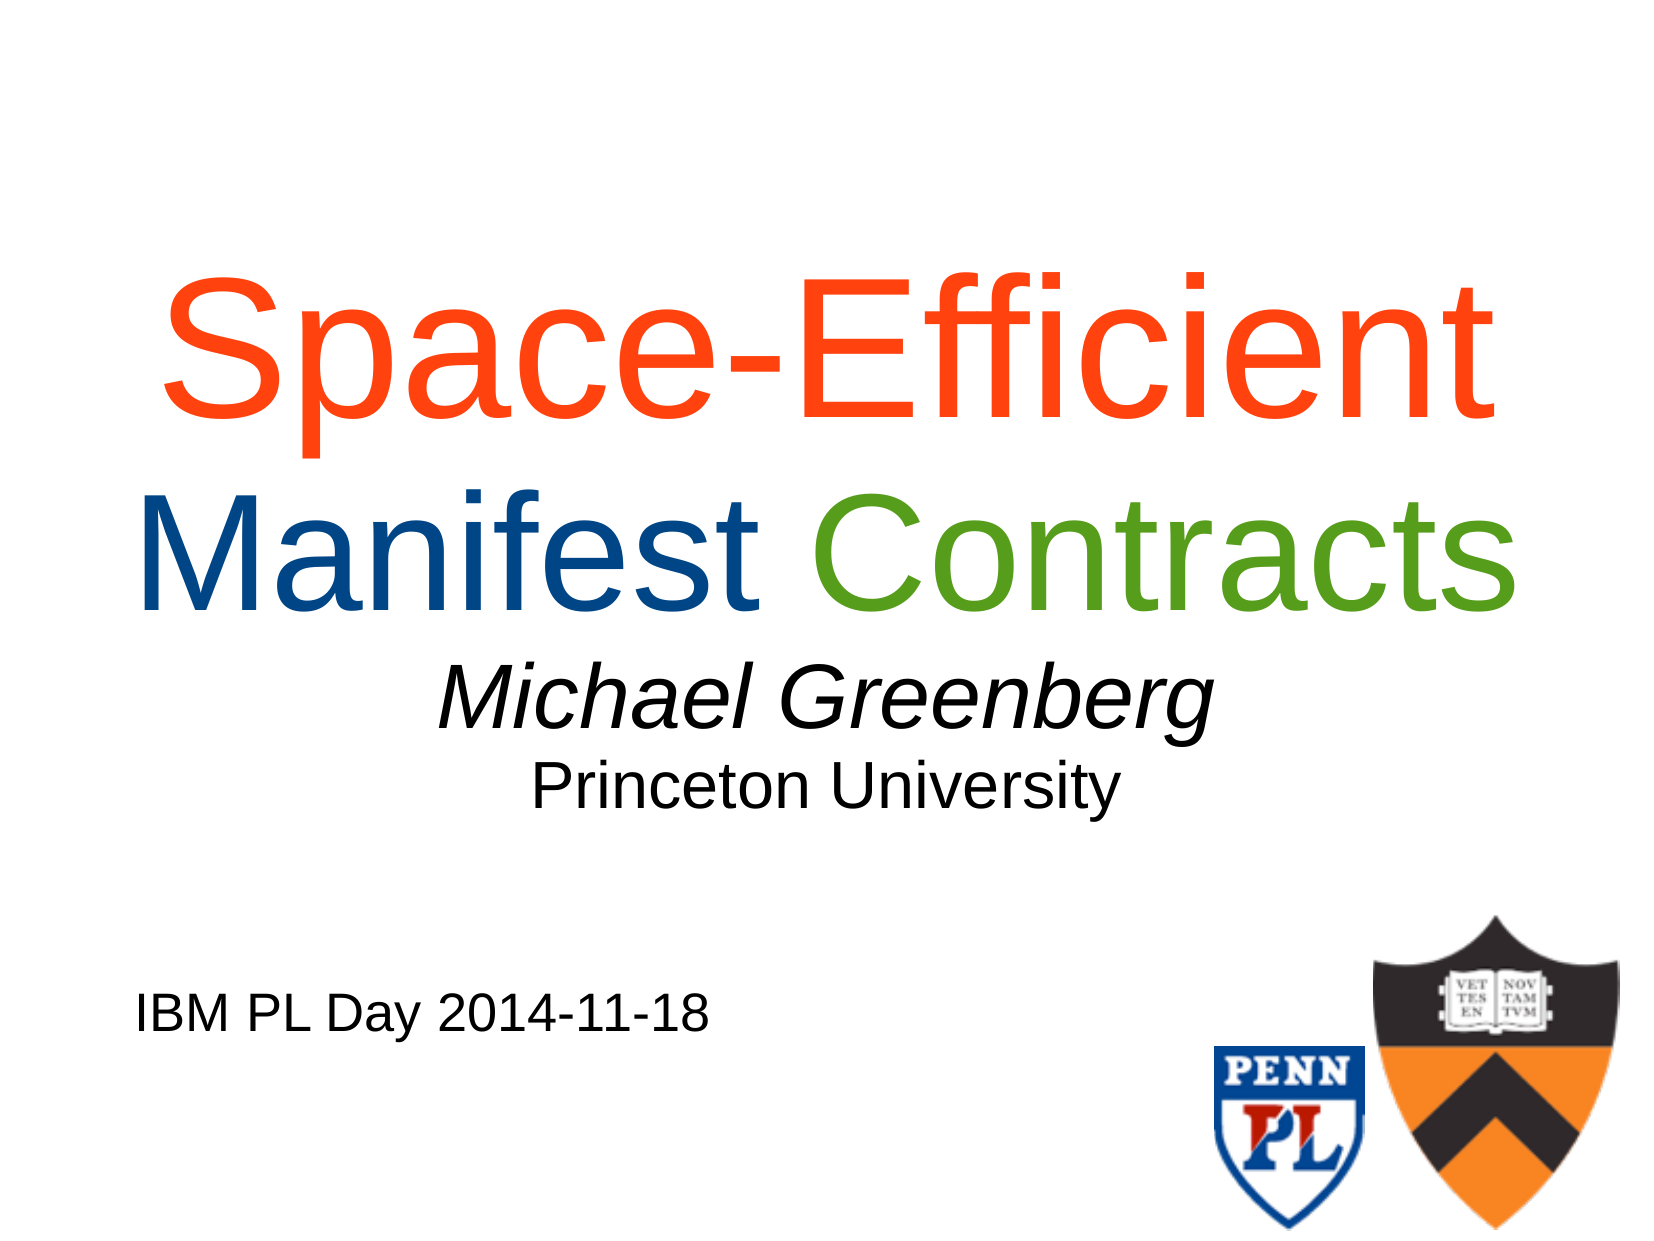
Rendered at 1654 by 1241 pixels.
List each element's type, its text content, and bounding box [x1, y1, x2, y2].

picture [1214, 1046, 1365, 1231]
picture [1373, 915, 1620, 1230]
subtitle Space-Efficient Manifest Contracts Michael Greenberg Princeton University [82, 49, 1571, 1010]
text_box IBM PL Day 2014-11-18 [119, 975, 735, 1051]
